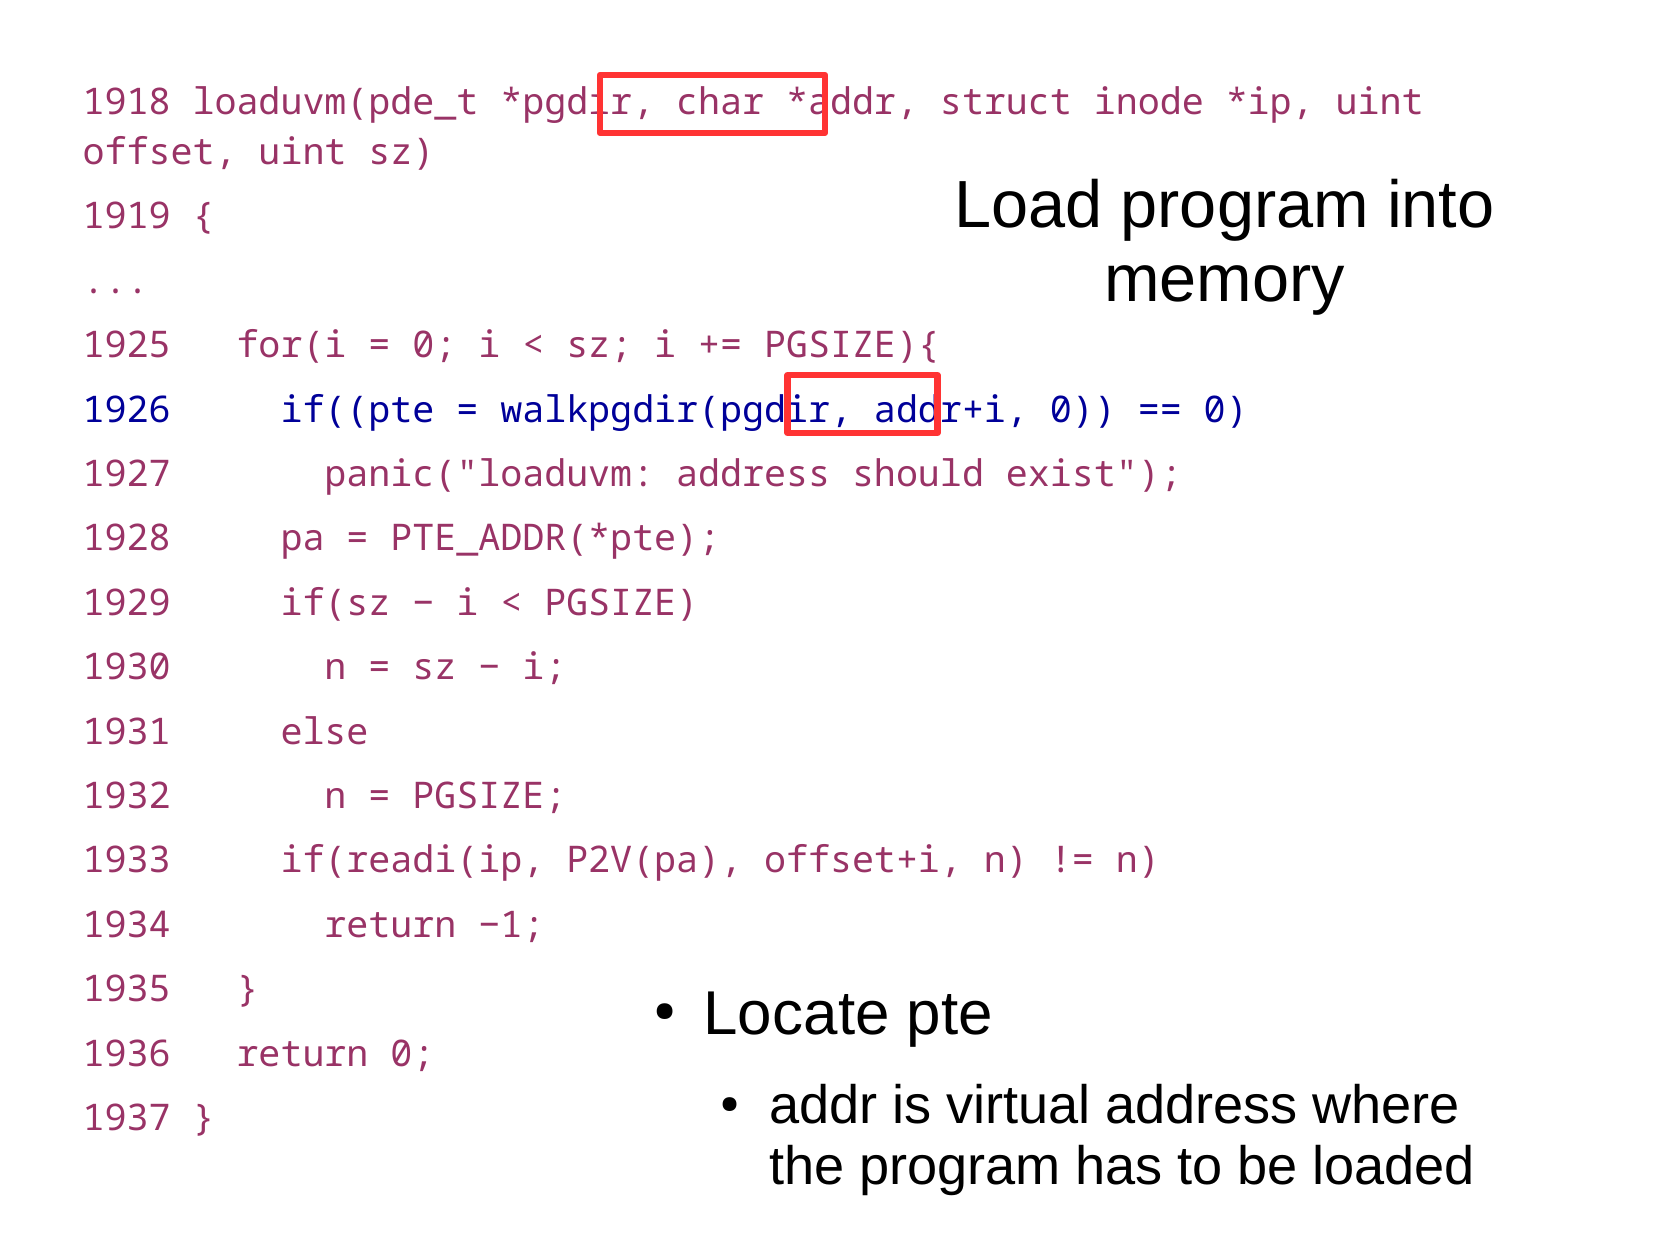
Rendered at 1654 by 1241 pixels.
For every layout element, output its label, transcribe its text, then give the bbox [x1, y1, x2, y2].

list 1918 loaduvm(pde_t *pgdir, char *addr, struct inode *ip, uint offset, uint sz) 1919 { ... 1925 for(i = 0; i < sz; i += PGSIZE){ 1926 if((pte = walkpgdir(pgdir, addr+i, 0)) == 0) 1927 panic("loaduvm: address should exist"); 1928 pa = PTE_ADDR(*pte); 1929 if(sz − i < PGSIZE) 1930 n = sz − i; 1931 else 1932 n = PGSIZE; 1933 if(readi(ip, P2V(pa), offset+i, n) != n) 1934 return −1; 1935 } 1936 return 0; 1937 } [603, 78, 822, 130]
list Locate pte addr is virtual address where the program has to be loaded [637, 978, 1530, 1201]
title Load program into memory [830, 137, 1619, 345]
list 1918 loaduvm(pde_t *pgdir, char *addr, struct inode *ip, uint offset, uint sz) 1919 { ... 1925 for(i = 0; i < sz; i += PGSIZE){ 1926 if((pte = walkpgdir(pgdir, addr+i, 0)) == 0) 1927 panic("loaduvm: address should exist"); 1928 pa = PTE_ADDR(*pte); 1929 if(sz − i < PGSIZE) 1930 n = sz − i; 1931 else 1932 n = PGSIZE; 1933 if(readi(ip, P2V(pa), offset+i, n) != n) 1934 return −1; 1935 } 1936 return 0; 1937 } [82, 75, 1571, 1163]
